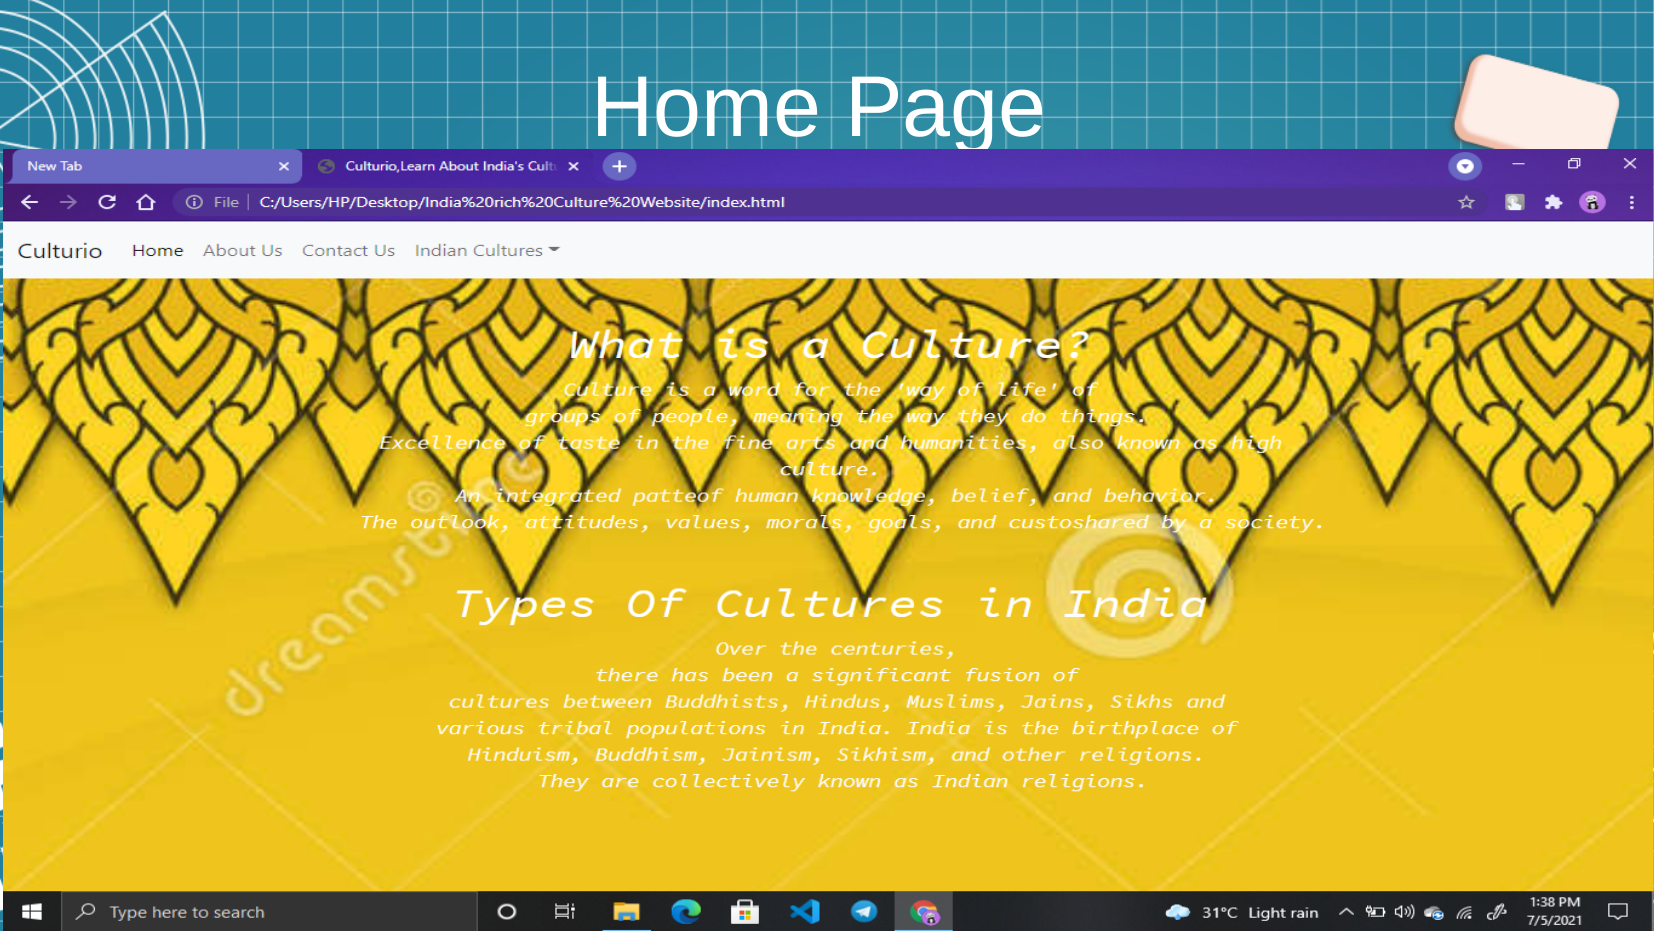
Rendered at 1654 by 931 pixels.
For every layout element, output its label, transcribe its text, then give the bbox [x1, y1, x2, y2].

picture [0, 0, 1654, 931]
title Home Page [75, 0, 1564, 149]
